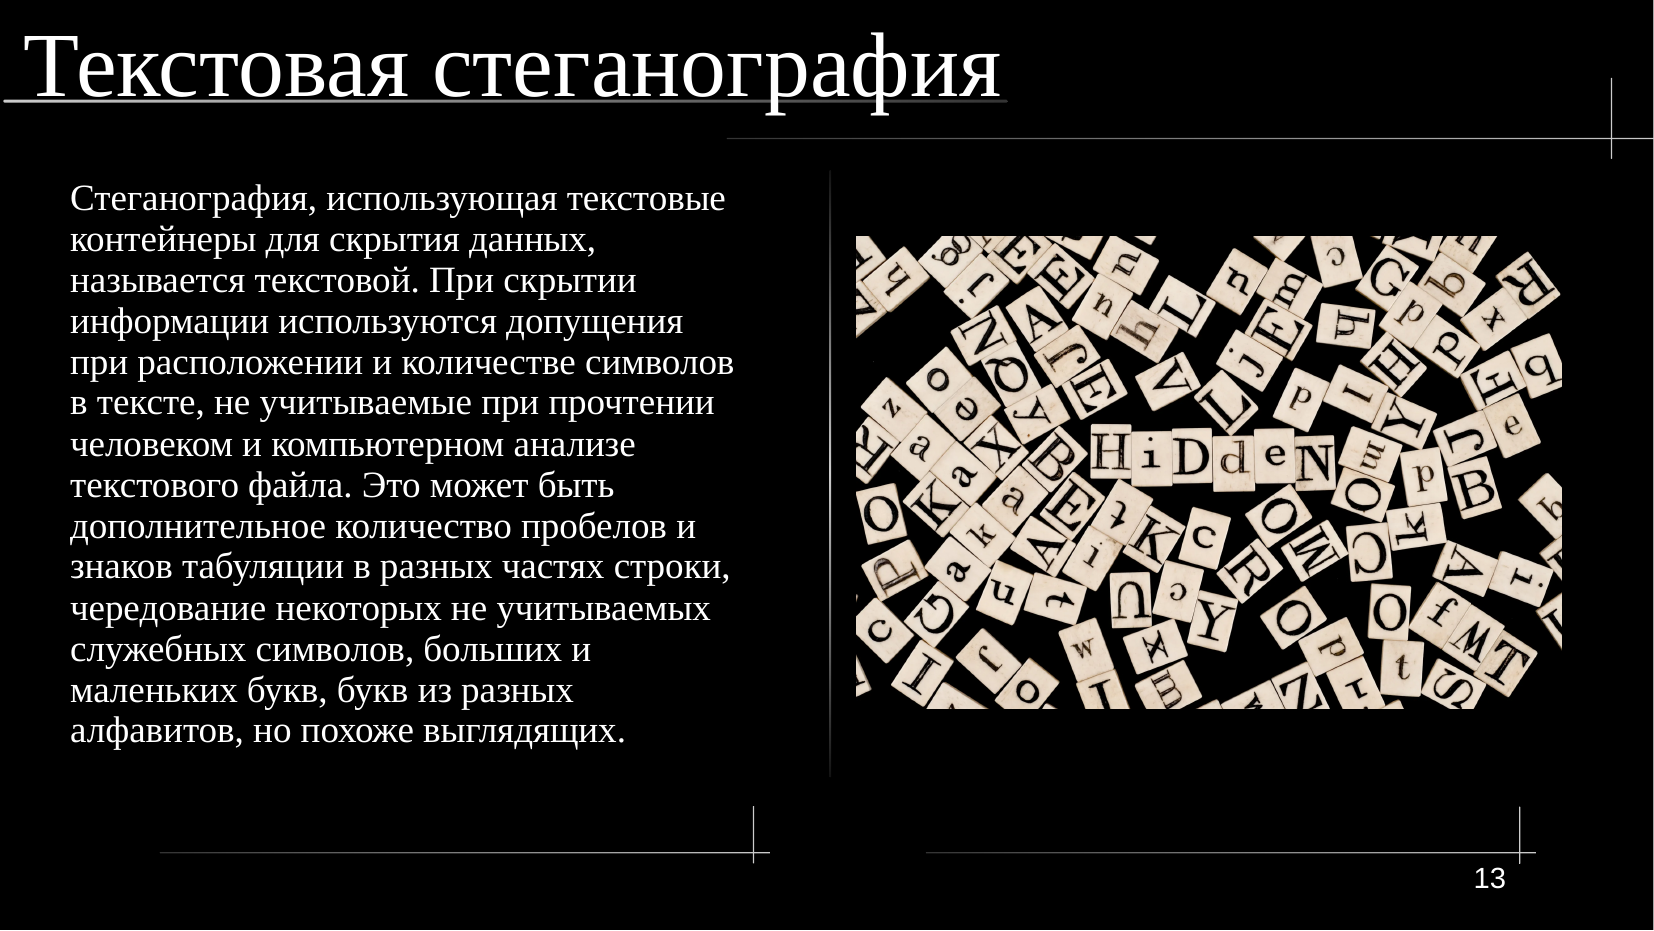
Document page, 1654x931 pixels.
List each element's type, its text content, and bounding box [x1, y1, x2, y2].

title Текстовая стеганография [23, 11, 1589, 119]
picture [856, 236, 1562, 709]
list Стеганография, использующая текстовые контейнеры для скрытия данных, называется текстовой. При скрытии информации используются допущения при расположении и количестве символов в тексте, не учитываемые при прочтении человеком и компьютерном анализе текстового файла. Это может быть дополнительное количество пробелов и знаков табуляции в разных частях строки, чередование некоторых не учитываемых служебных символов, больших и маленьких букв, букв из разных алфавитов, но похоже выглядящих. [0, 177, 739, 798]
